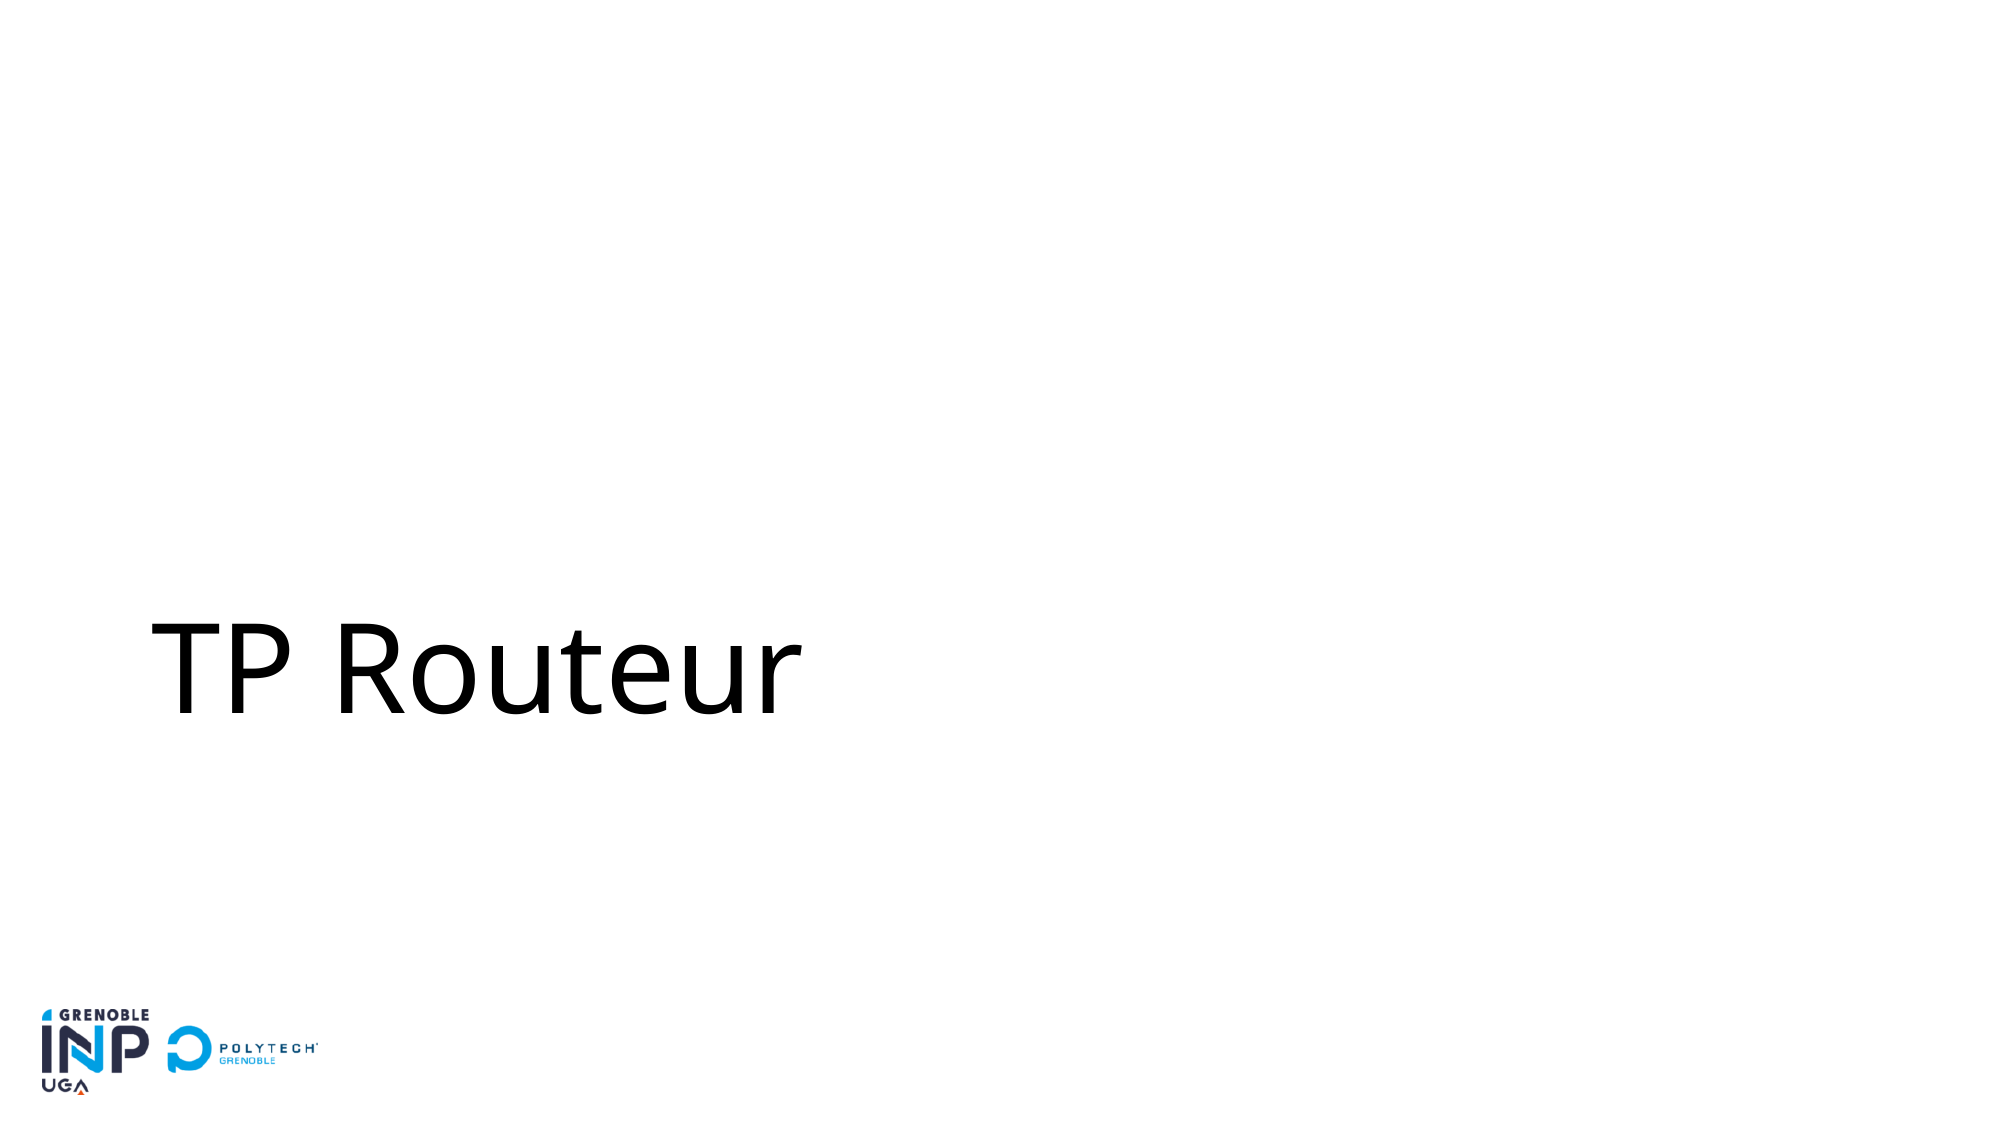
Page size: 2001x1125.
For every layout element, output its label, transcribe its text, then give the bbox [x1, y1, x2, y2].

title TP Routeur [136, 280, 1862, 749]
picture [42, 1009, 318, 1095]
